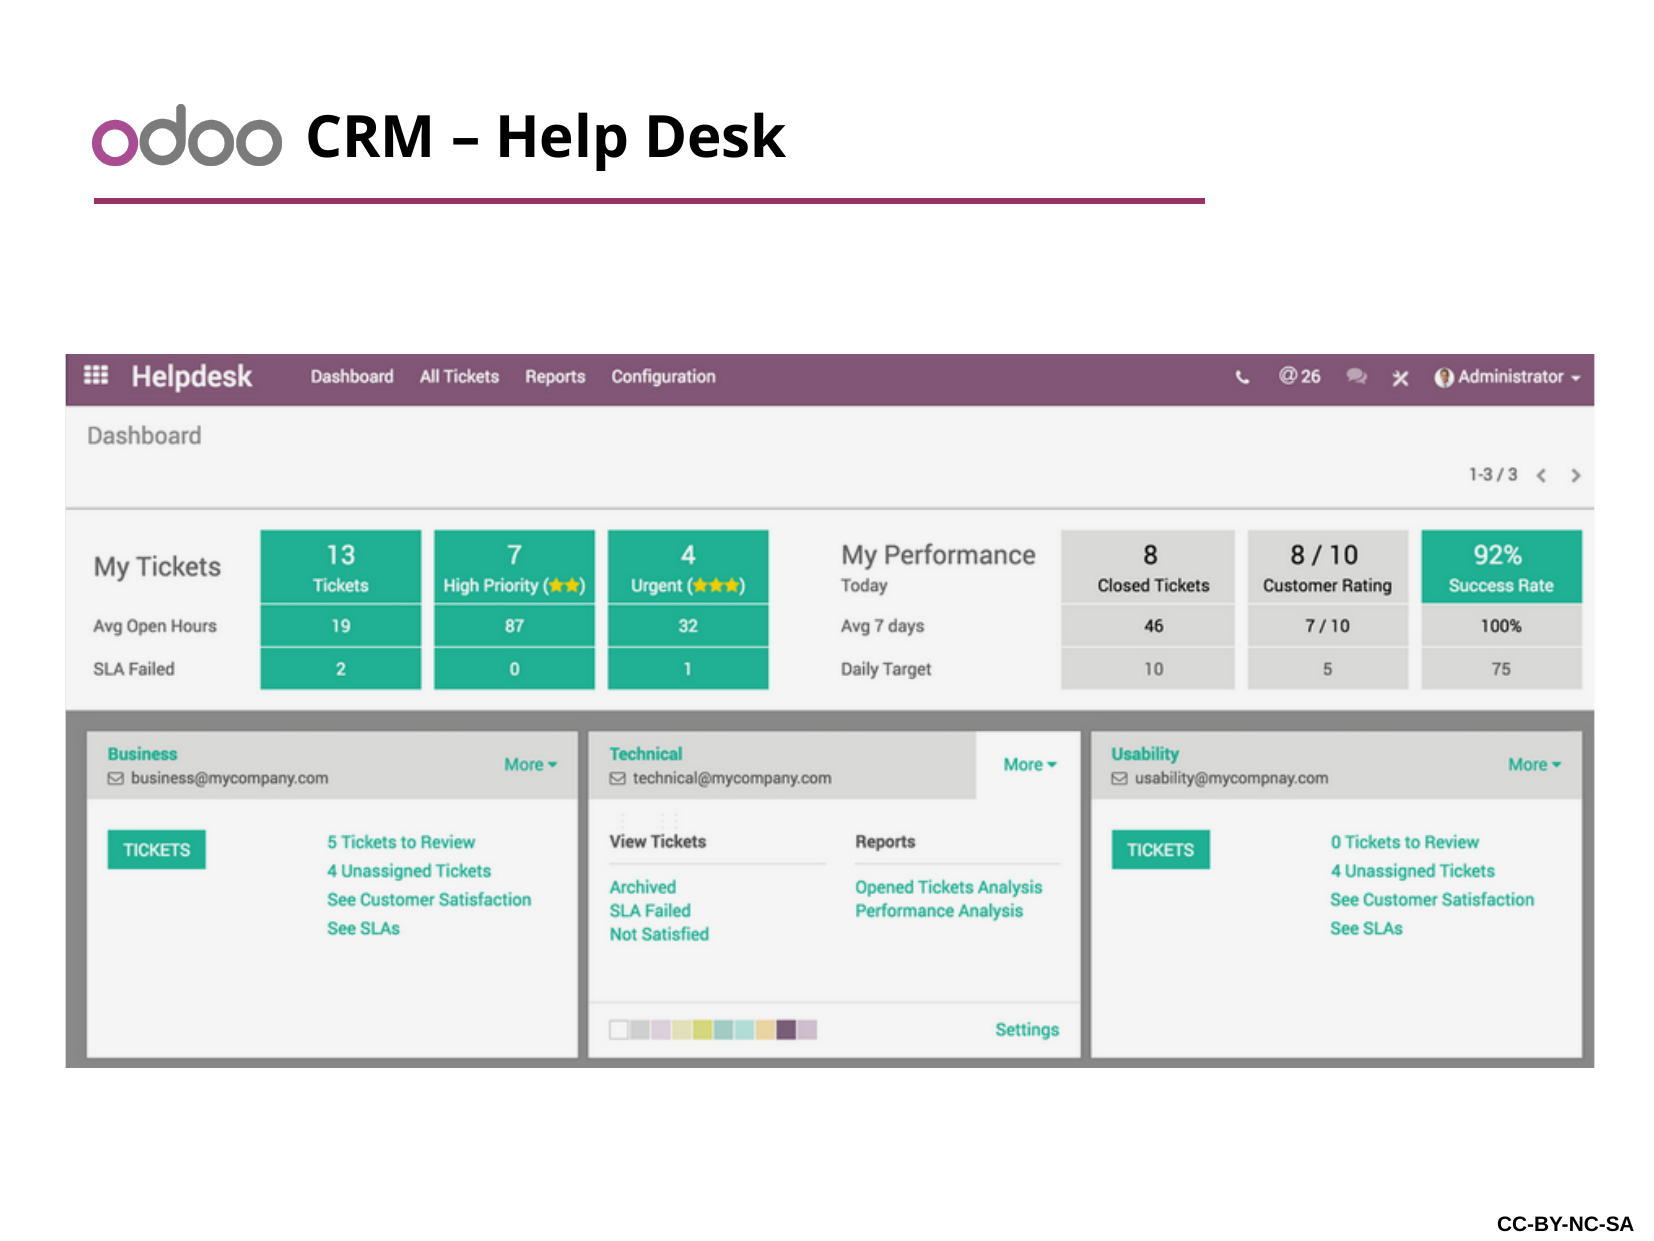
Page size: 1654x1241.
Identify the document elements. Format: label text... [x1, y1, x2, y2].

title CRM – Help Desk [305, 31, 1568, 239]
text_box CC-BY-NC-SA [1482, 1204, 1654, 1241]
picture [92, 104, 282, 166]
picture [65, 354, 1595, 1068]
